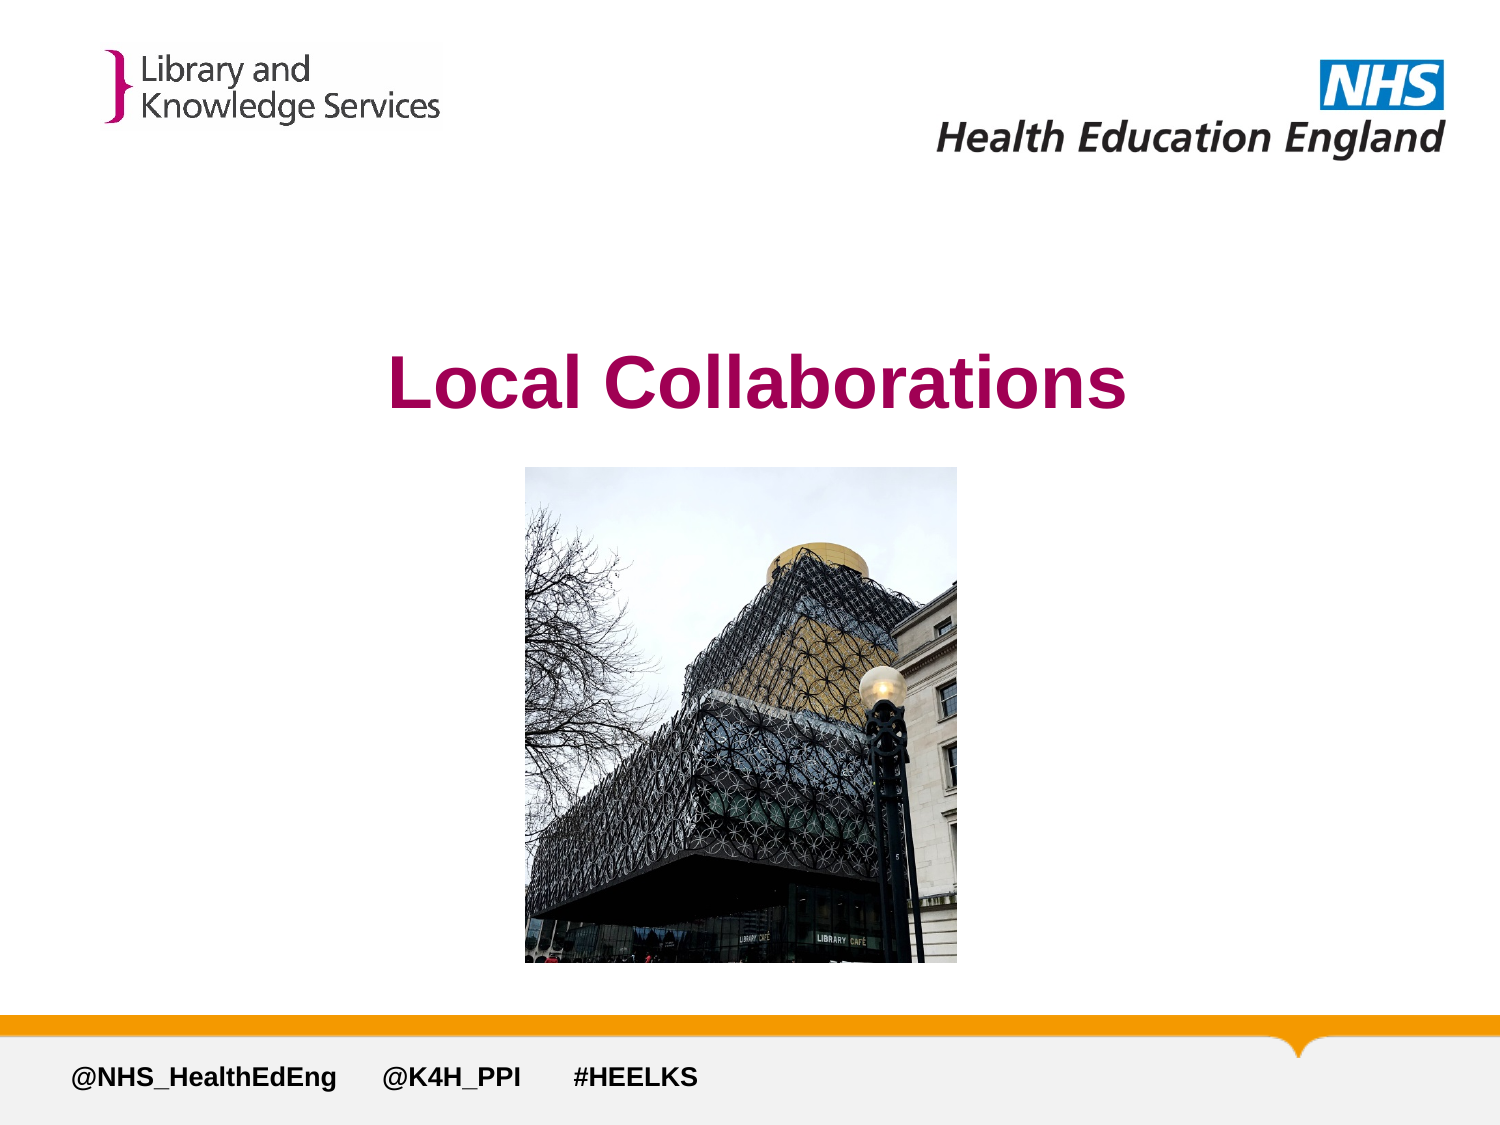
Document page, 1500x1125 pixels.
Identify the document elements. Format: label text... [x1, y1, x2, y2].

picture [525, 467, 957, 963]
title Local Collaborations [55, 326, 1461, 438]
text_box @NHS_HealthEdEng @K4H_PPI #HEELKS [55, 1052, 932, 1113]
picture [100, 42, 443, 131]
